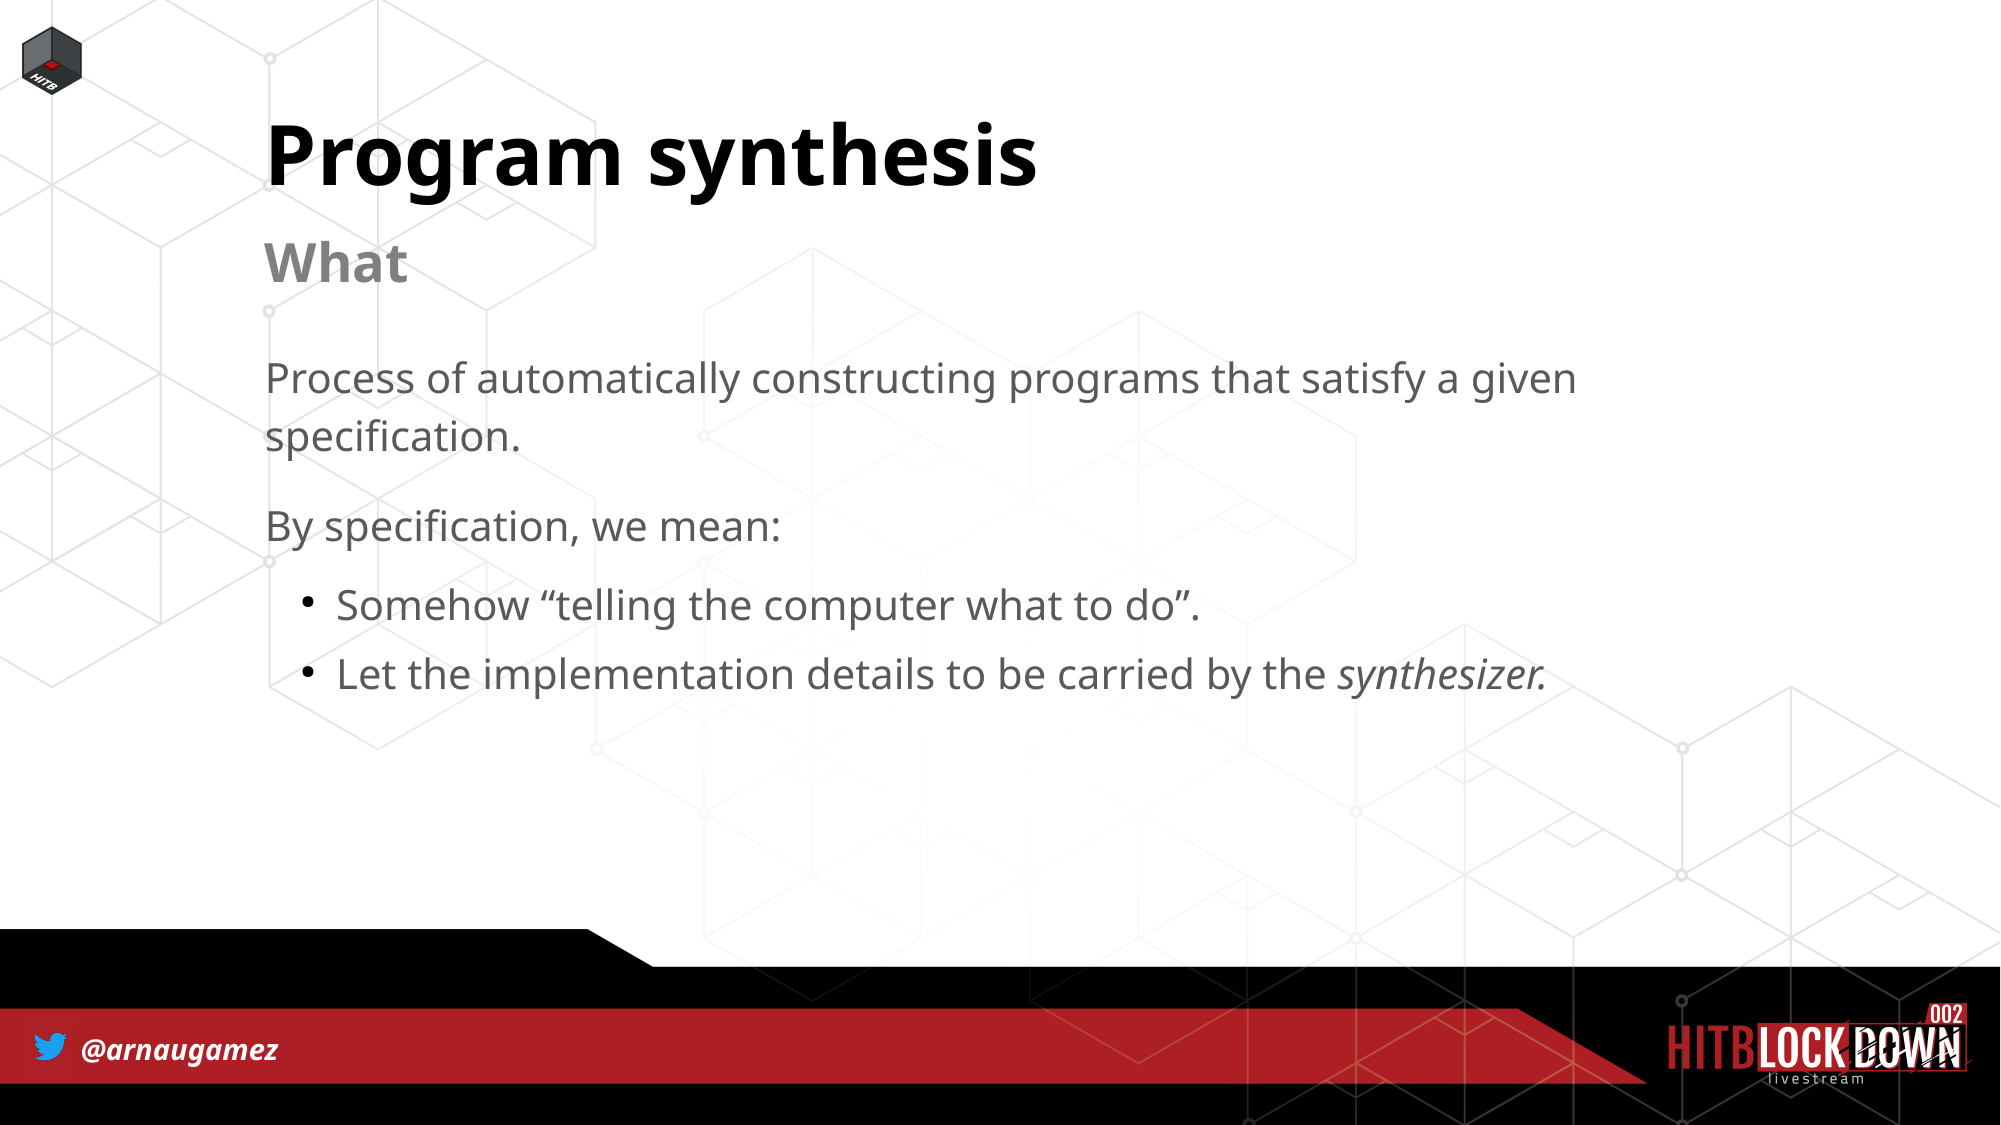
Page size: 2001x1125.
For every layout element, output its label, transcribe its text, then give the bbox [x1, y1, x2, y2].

text_box By specification, we mean: Somehow “telling the computer what to do”. Let the implementation details to be carried by the synthesizer. [250, 484, 1751, 853]
text_box Process of automatically constructing programs that satisfy a given specification. [250, 336, 1751, 484]
picture [0, 0, 2001, 1125]
text_box What [249, 227, 1790, 322]
title Program synthesis [249, 108, 1750, 210]
